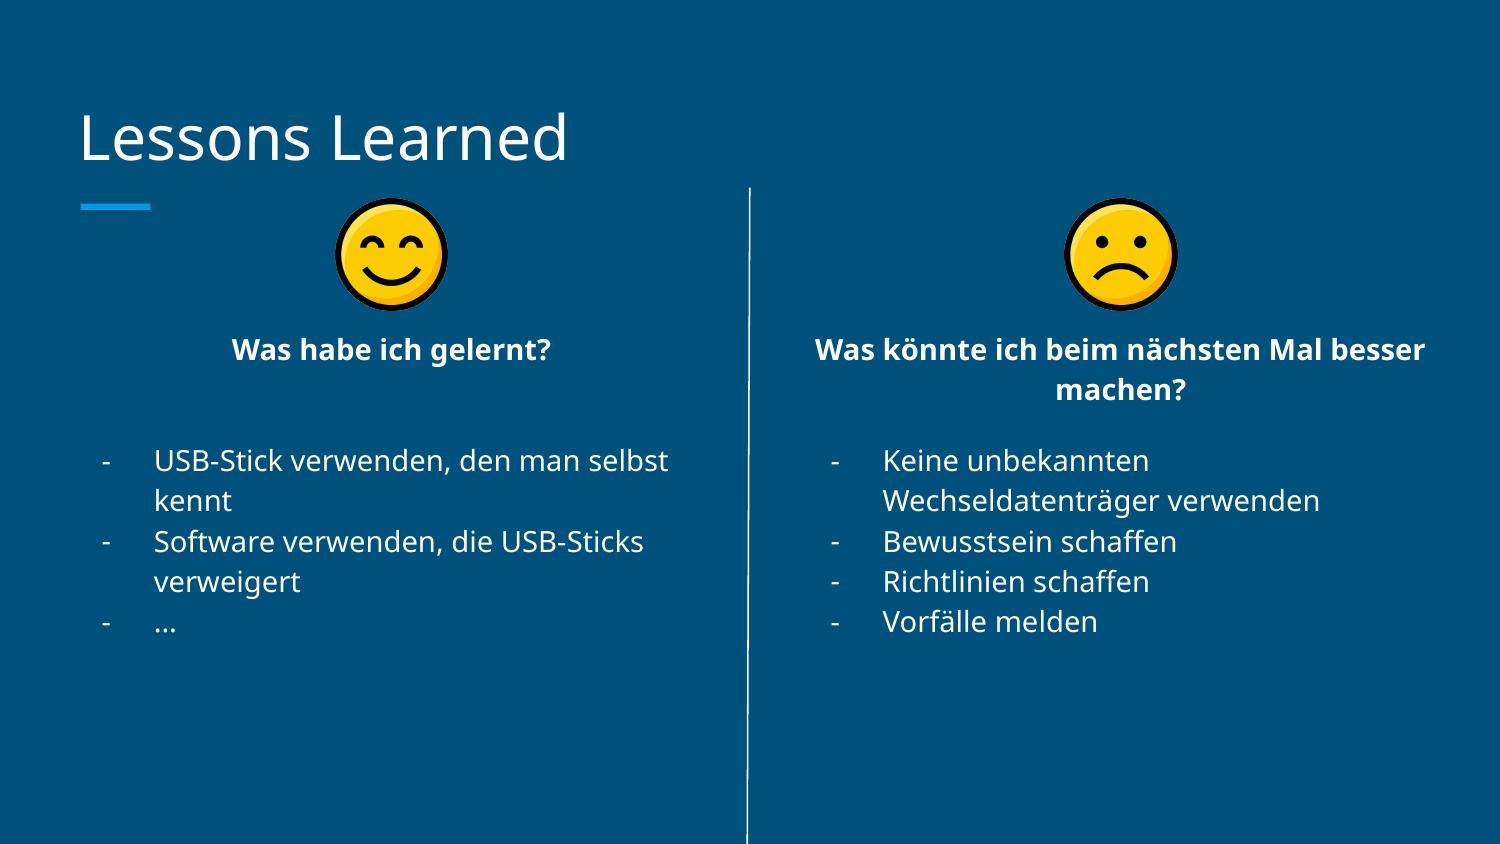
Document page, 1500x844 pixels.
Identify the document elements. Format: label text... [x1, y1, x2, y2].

picture [1065, 199, 1177, 310]
list Was könnte ich beim nächsten Mal besser machen? [792, 310, 1449, 421]
title Lessons Learned [63, 75, 1437, 188]
list Keine unbekannten Wechseldatenträger verwenden Bewusstsein schaffen Richtlinien schaffen Vorfälle melden [792, 421, 1449, 844]
picture [336, 199, 447, 310]
list USB-Stick verwenden, den man selbst kennt Software verwenden, die USB-Sticks verweigert … [63, 421, 720, 844]
list Was habe ich gelernt? [63, 310, 720, 421]
